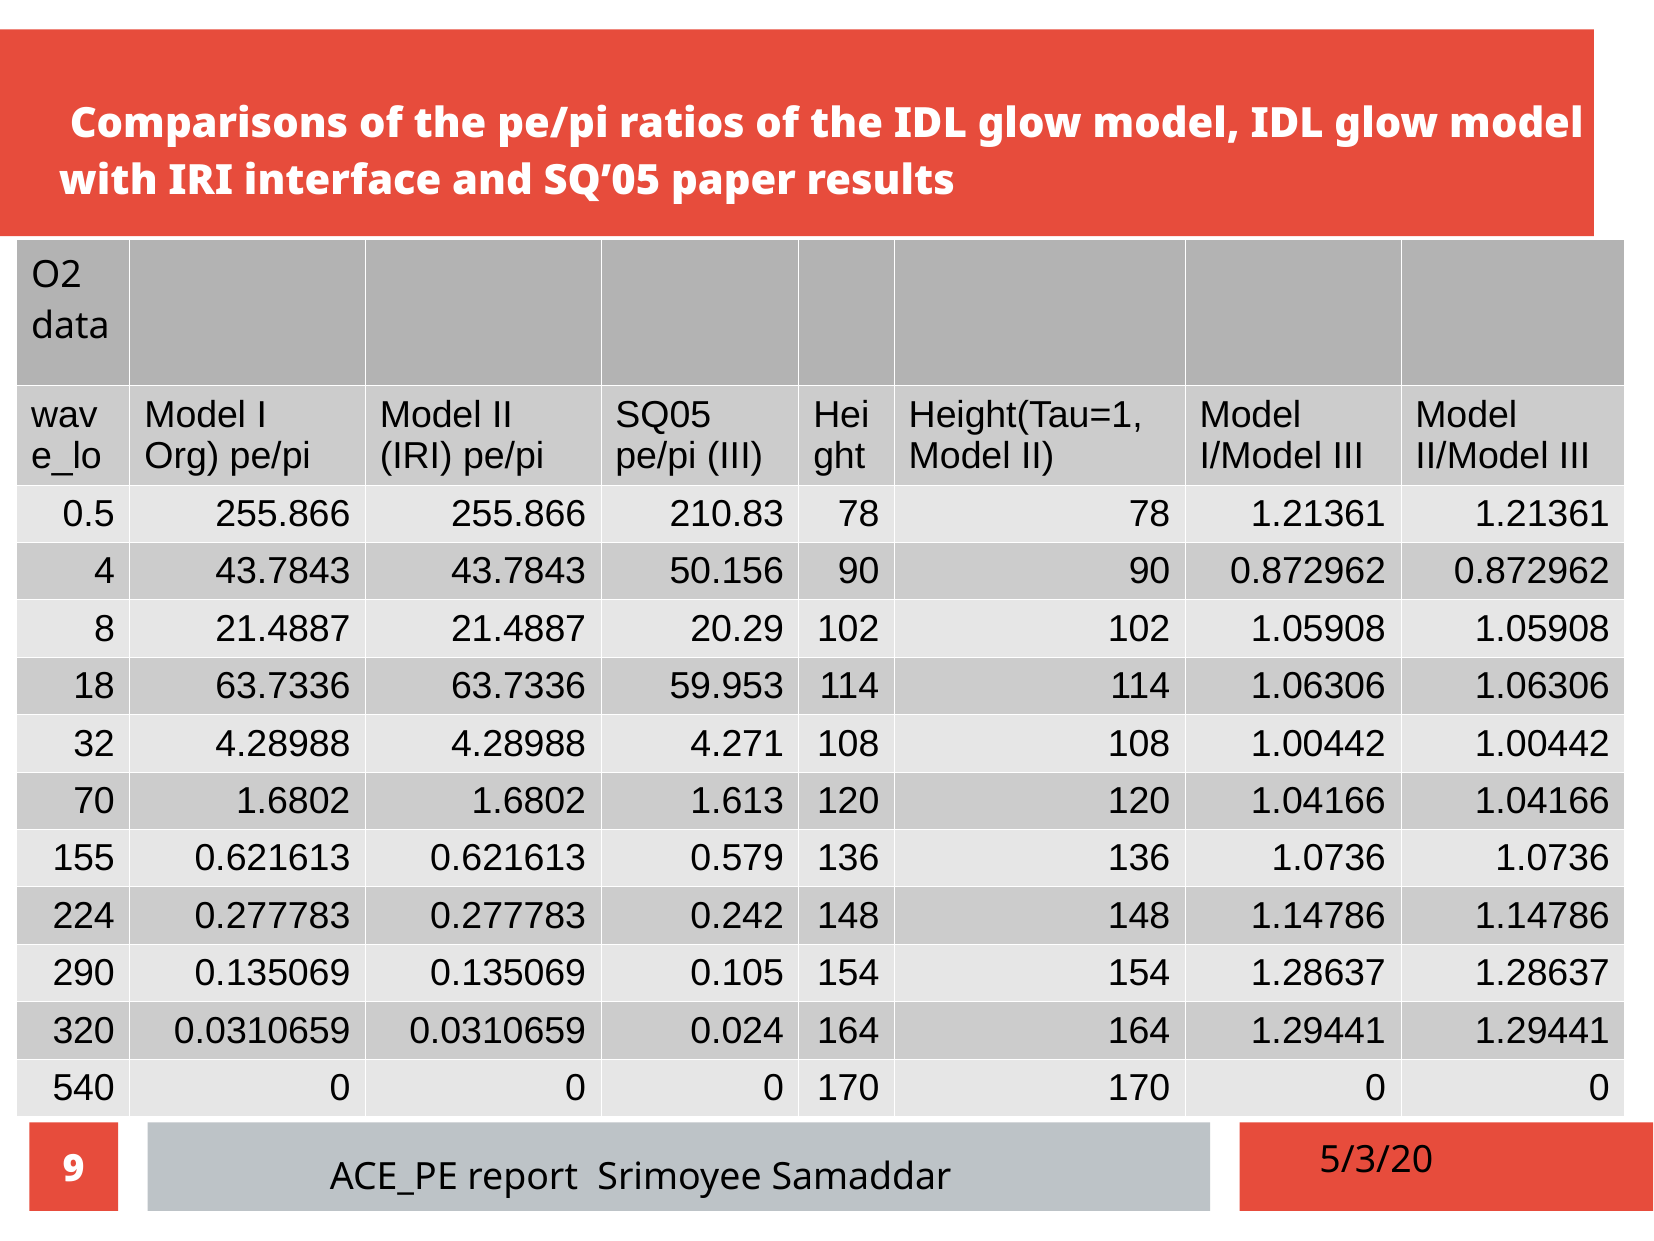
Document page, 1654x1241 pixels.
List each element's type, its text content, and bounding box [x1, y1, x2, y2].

table_cell 148 [799, 887, 894, 944]
table_cell 20.29 [602, 600, 798, 657]
table_cell 1.06306 [1402, 658, 1624, 714]
table_cell 0 [1402, 1060, 1624, 1116]
table_cell Model II/Model III [1402, 386, 1624, 485]
text_box ACE_PE report Srimoyee Samaddar [164, 1141, 1185, 1201]
table_cell Height(Tau=1, Model II) [895, 386, 1185, 485]
table_header O2 data [17, 240, 129, 385]
table_header [130, 240, 365, 385]
table_cell 224 [17, 887, 129, 944]
table_cell 0.872962 [1186, 543, 1401, 599]
table_cell 164 [799, 1002, 894, 1059]
table_cell 0.0310659 [130, 1002, 365, 1059]
table_cell 0 [130, 1060, 365, 1116]
table_cell 32 [17, 715, 129, 772]
table_cell 1.21361 [1402, 486, 1624, 542]
table_cell 1.21361 [1186, 486, 1401, 542]
table_cell 0.621613 [366, 830, 601, 886]
table_cell 8 [17, 600, 129, 657]
table_cell 0.0310659 [366, 1002, 601, 1059]
table_cell 1.05908 [1402, 600, 1624, 657]
table_cell 1.29441 [1402, 1002, 1624, 1059]
table_cell 1.29441 [1186, 1002, 1401, 1059]
table_cell 540 [17, 1060, 129, 1116]
table_cell 155 [17, 830, 129, 886]
table_header [895, 240, 1185, 385]
table_cell 255.866 [366, 486, 601, 542]
table_cell 1.04166 [1186, 773, 1401, 829]
table_header [602, 240, 798, 385]
table_cell 0.579 [602, 830, 798, 886]
table_cell 0 [1186, 1060, 1401, 1116]
table_cell 1.14786 [1186, 887, 1401, 944]
table_cell Height [799, 386, 894, 485]
table_cell Model I Org) pe/pi [130, 386, 365, 485]
table_cell 63.7336 [366, 658, 601, 714]
table_cell 90 [895, 543, 1185, 599]
table_header [1402, 240, 1624, 385]
table_cell 120 [799, 773, 894, 829]
table_cell 1.28637 [1402, 945, 1624, 1001]
table_cell 114 [799, 658, 894, 714]
table_cell 0.872962 [1402, 543, 1624, 599]
table_cell 102 [799, 600, 894, 657]
table_cell 320 [17, 1002, 129, 1059]
table_cell 0.5 [17, 486, 129, 542]
table_cell 0.621613 [130, 830, 365, 886]
table_cell 21.4887 [366, 600, 601, 657]
table_cell 4.28988 [366, 715, 601, 772]
table_cell 210.83 [602, 486, 798, 542]
title Comparisons of the pe/pi ratios of the IDL glow model, IDL glow model with IRI interface and SQ’05 paper results [58, 59, 1594, 207]
table_cell 1.6802 [366, 773, 601, 829]
table_header [799, 240, 894, 385]
table_cell 108 [799, 715, 894, 772]
table_cell 0.242 [602, 887, 798, 944]
table_cell 1.04166 [1402, 773, 1624, 829]
table_cell 164 [895, 1002, 1185, 1059]
table_cell 136 [895, 830, 1185, 886]
table_cell 0.135069 [366, 945, 601, 1001]
table_cell 136 [799, 830, 894, 886]
table_cell 59.953 [602, 658, 798, 714]
table_header [1186, 240, 1401, 385]
table_cell 255.866 [130, 486, 365, 542]
table_header [366, 240, 601, 385]
table_cell 43.7843 [366, 543, 601, 599]
table_cell SQ05 pe/pi (III) [602, 386, 798, 485]
table_cell 0 [602, 1060, 798, 1116]
table_cell 154 [895, 945, 1185, 1001]
table_cell 1.6802 [130, 773, 365, 829]
table_cell 120 [895, 773, 1185, 829]
table_cell 1.28637 [1186, 945, 1401, 1001]
table_cell 4.28988 [130, 715, 365, 772]
table_cell 108 [895, 715, 1185, 772]
table_cell 0.024 [602, 1002, 798, 1059]
table_cell 102 [895, 600, 1185, 657]
table_cell 90 [799, 543, 894, 599]
table_cell 1.06306 [1186, 658, 1401, 714]
table_cell 4 [17, 543, 129, 599]
table_cell 18 [17, 658, 129, 714]
table_cell 0.135069 [130, 945, 365, 1001]
table_cell 78 [895, 486, 1185, 542]
table_cell 1.0736 [1402, 830, 1624, 886]
table_cell 1.05908 [1186, 600, 1401, 657]
table_cell 63.7336 [130, 658, 365, 714]
table_cell 4.271 [602, 715, 798, 772]
table_cell Model I/Model III [1186, 386, 1401, 485]
table_cell 0.277783 [366, 887, 601, 944]
table_cell Model II (IRI) pe/pi [366, 386, 601, 485]
table_cell 114 [895, 658, 1185, 714]
table_cell wave_lo [17, 386, 129, 485]
table_cell 0.277783 [130, 887, 365, 944]
table_cell 1.14786 [1402, 887, 1624, 944]
table_cell 0 [366, 1060, 601, 1116]
table_cell 43.7843 [130, 543, 365, 599]
table_cell 1.613 [602, 773, 798, 829]
table_cell 1.0736 [1186, 830, 1401, 886]
table_cell 78 [799, 486, 894, 542]
table_cell 154 [799, 945, 894, 1001]
table_cell 170 [799, 1060, 894, 1116]
table_cell 1.00442 [1402, 715, 1624, 772]
table_cell 21.4887 [130, 600, 365, 657]
table_cell 170 [895, 1060, 1185, 1116]
table_cell 290 [17, 945, 129, 1001]
table_cell 50.156 [602, 543, 798, 599]
table_cell 148 [895, 887, 1185, 944]
table_cell 70 [17, 773, 129, 829]
text_box 5/3/20 [1304, 1125, 1488, 1196]
table_cell 1.00442 [1186, 715, 1401, 772]
table_cell 0.105 [602, 945, 798, 1001]
